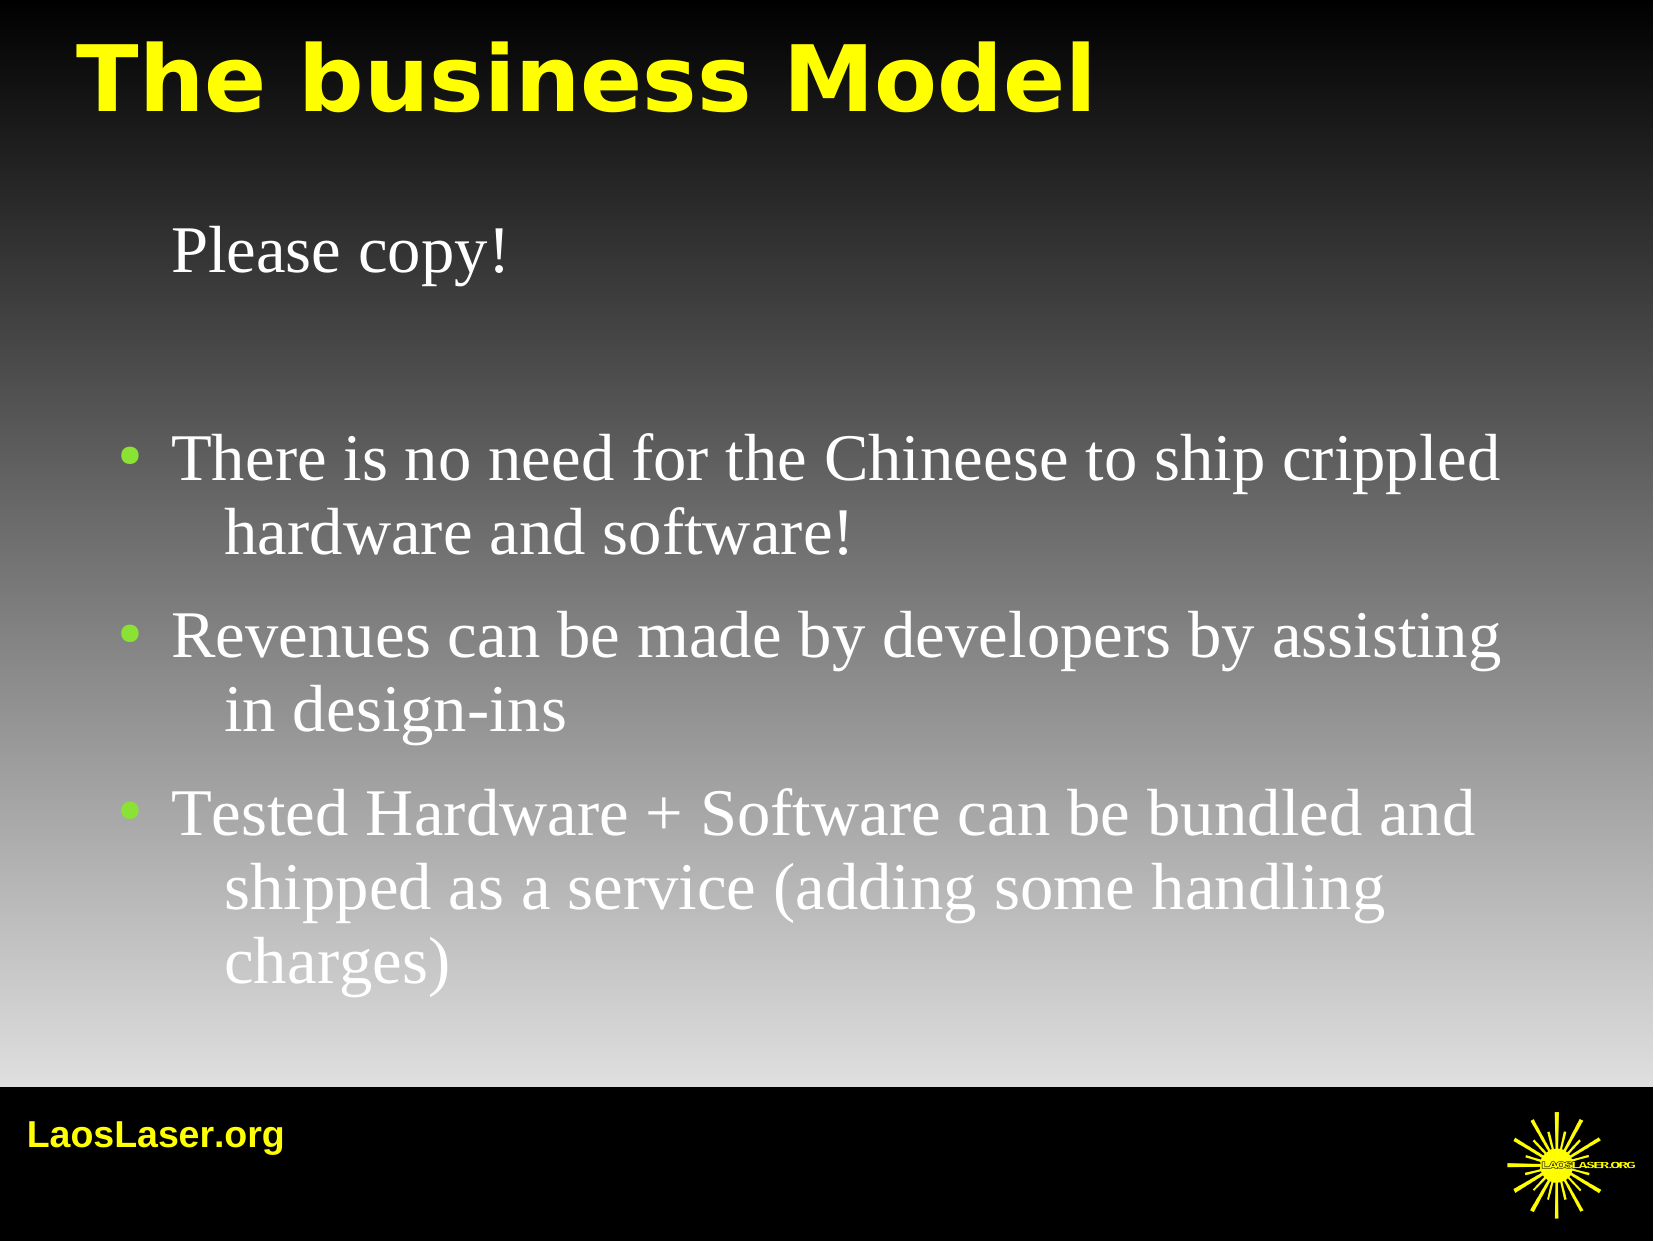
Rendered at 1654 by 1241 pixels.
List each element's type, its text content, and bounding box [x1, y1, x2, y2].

list Please copy! There is no need for the Chineese to ship crippled hardware and software! Revenues can be made by developers by assisting in design-ins Tested Hardware + Software can be bundled and shipped as a service (adding some handling charges) [82, 213, 1571, 999]
picture [1502, 1108, 1640, 1225]
title The business Model [76, 25, 1565, 240]
